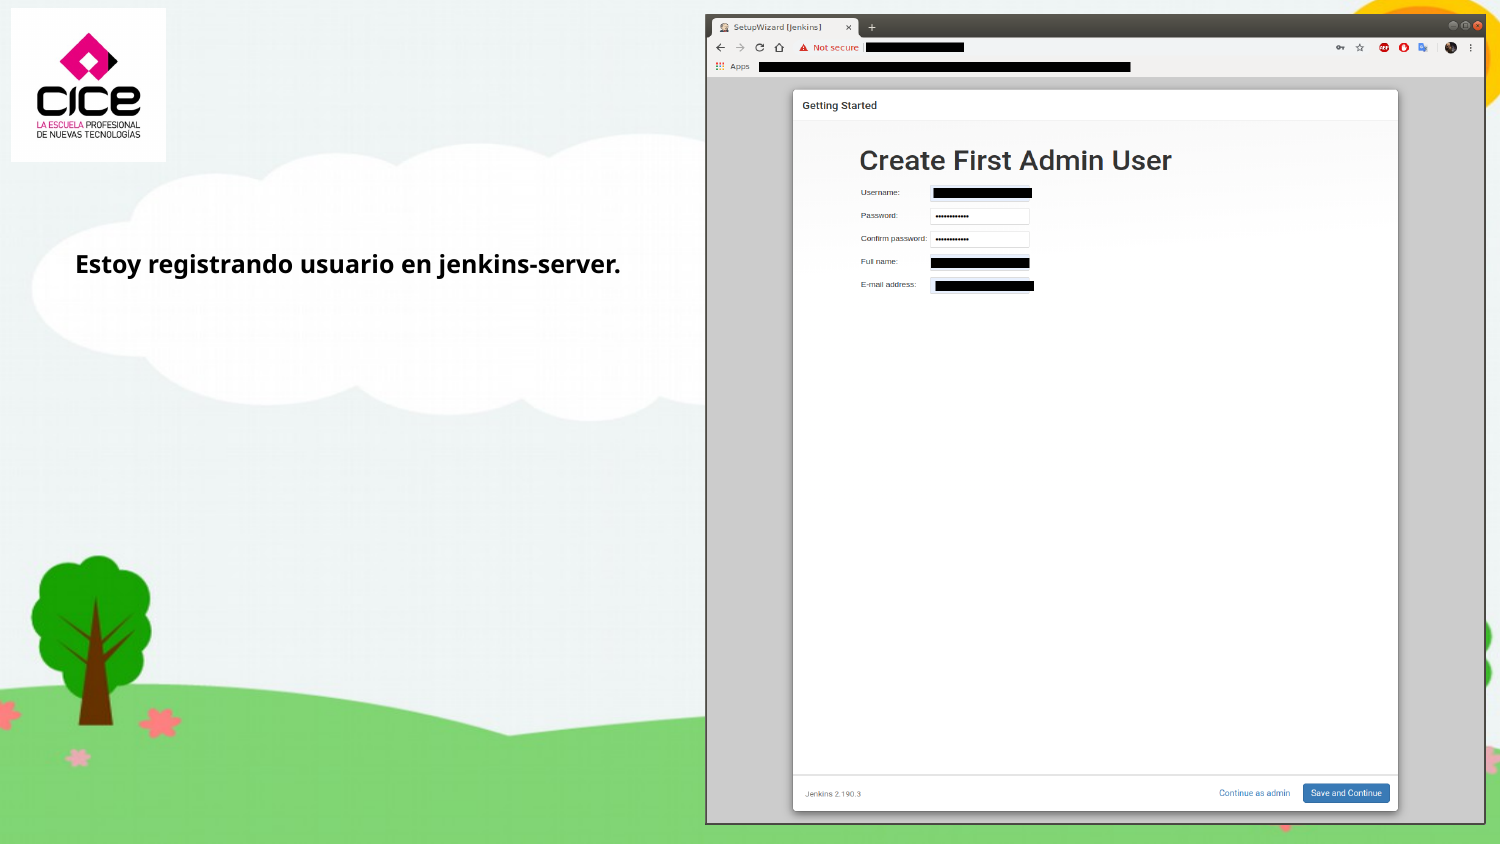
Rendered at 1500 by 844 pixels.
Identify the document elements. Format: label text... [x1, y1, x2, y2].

title Estoy registrando usuario en jenkins-server. [75, 240, 678, 288]
picture [0, 0, 1500, 844]
